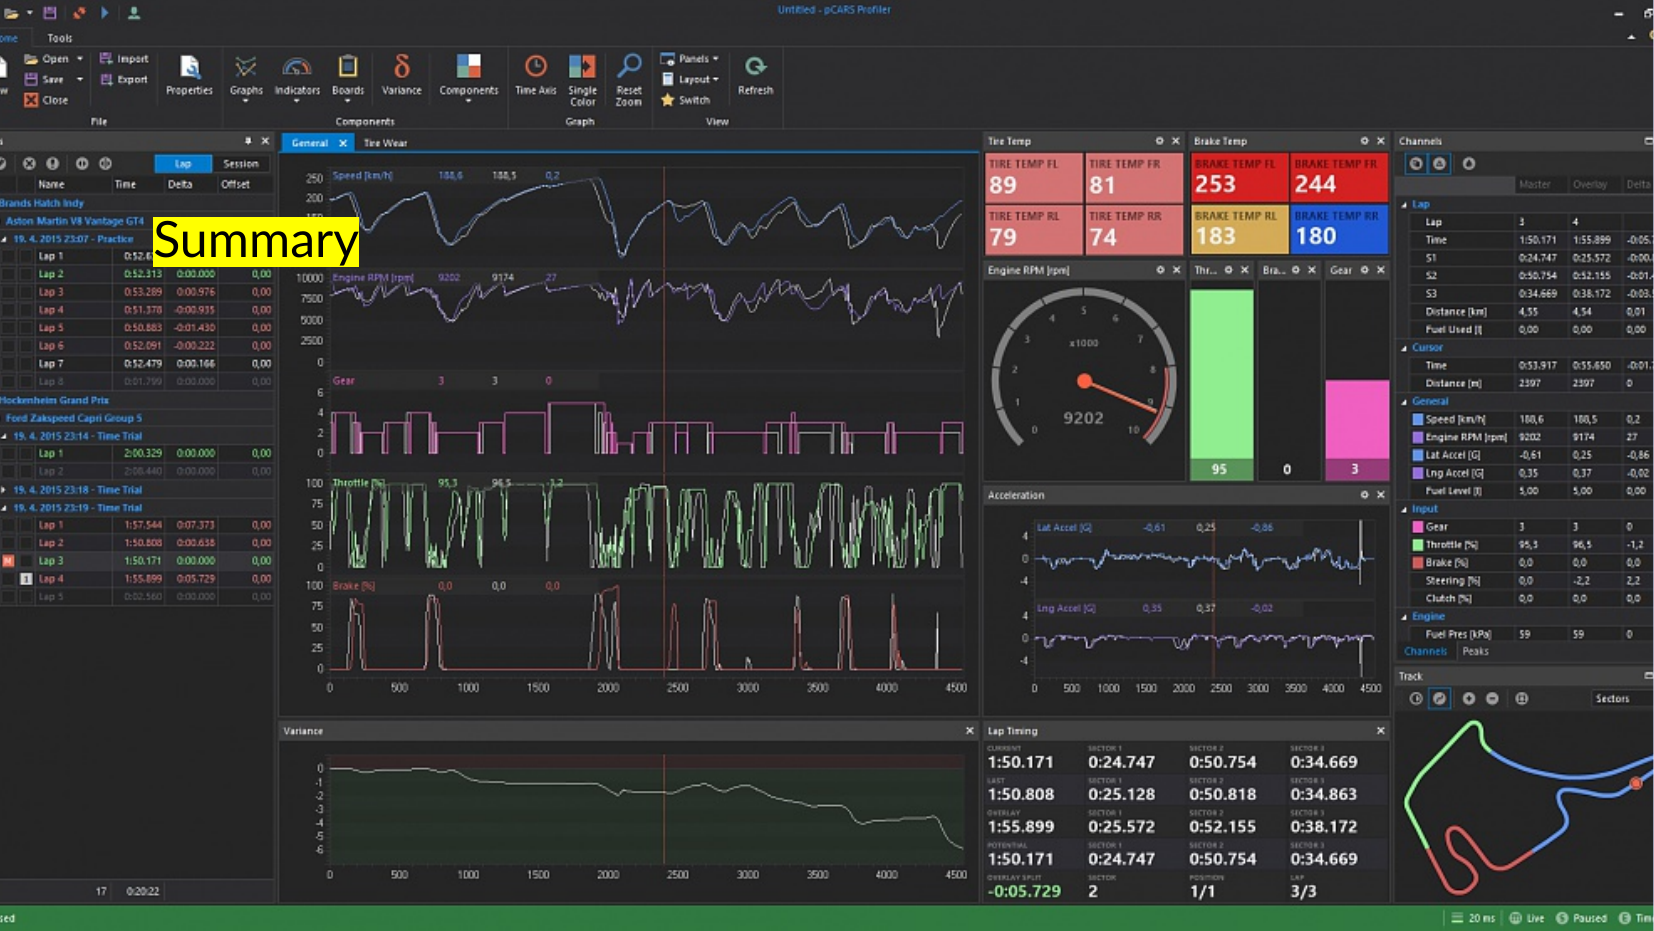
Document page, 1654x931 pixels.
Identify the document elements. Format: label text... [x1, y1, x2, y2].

picture [0, 0, 1654, 931]
list Summary [82, 217, 1571, 839]
